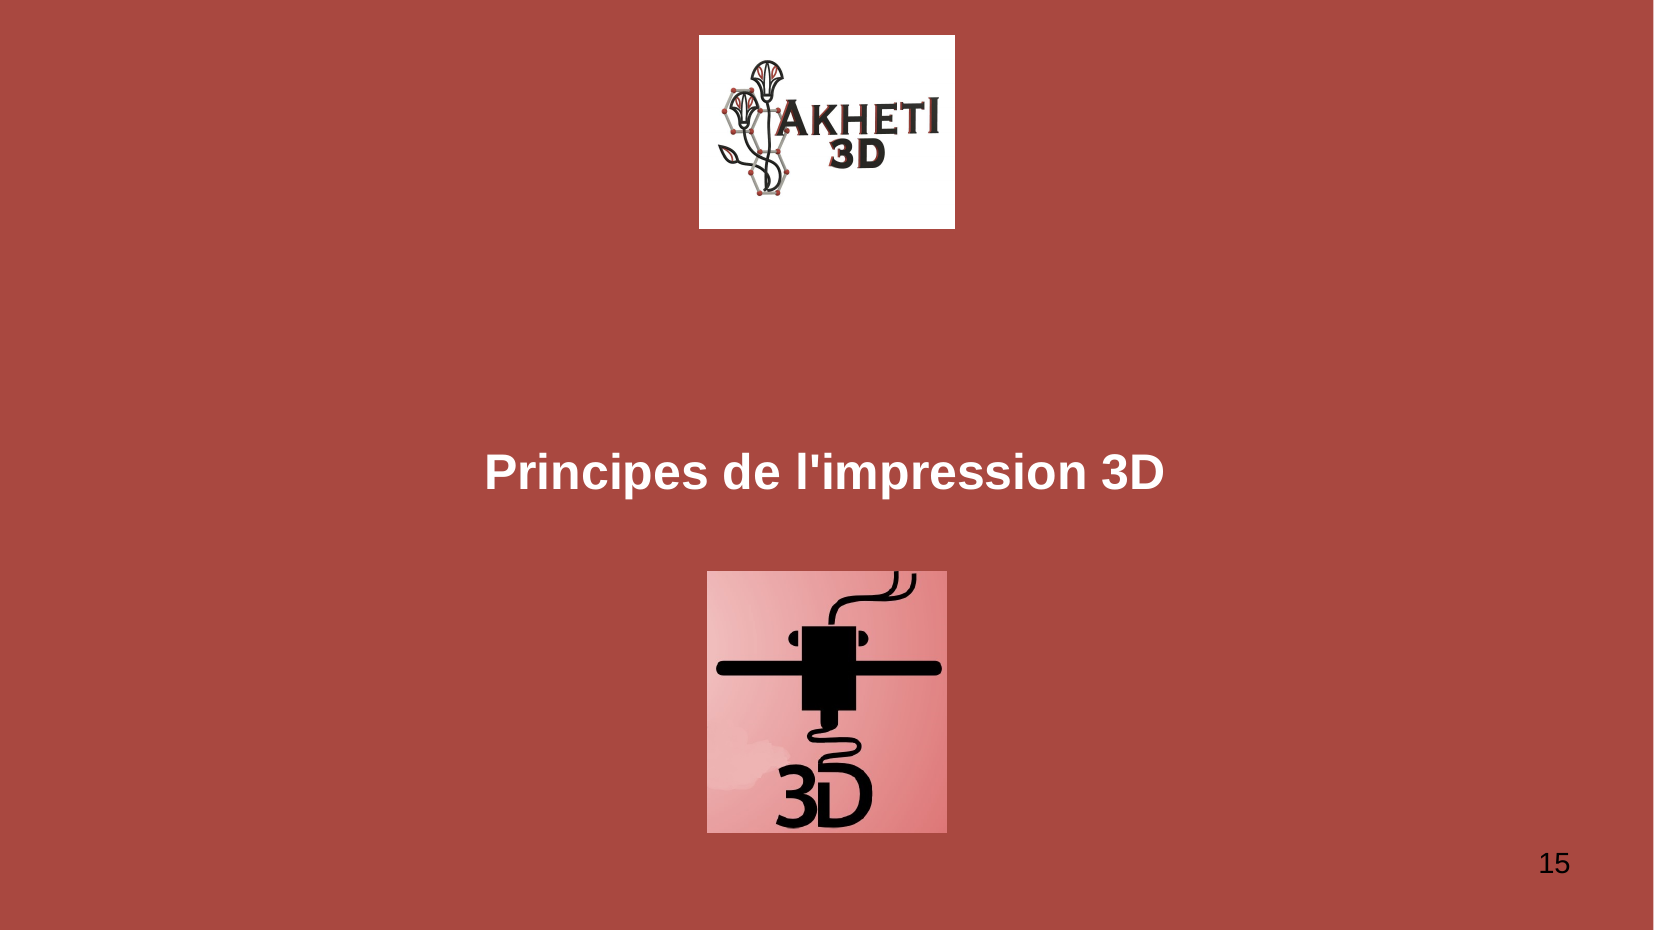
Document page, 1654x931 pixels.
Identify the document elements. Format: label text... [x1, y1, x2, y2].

text_box Principes de l'impression 3D [469, 409, 1185, 536]
picture [707, 571, 947, 833]
picture [699, 35, 955, 229]
